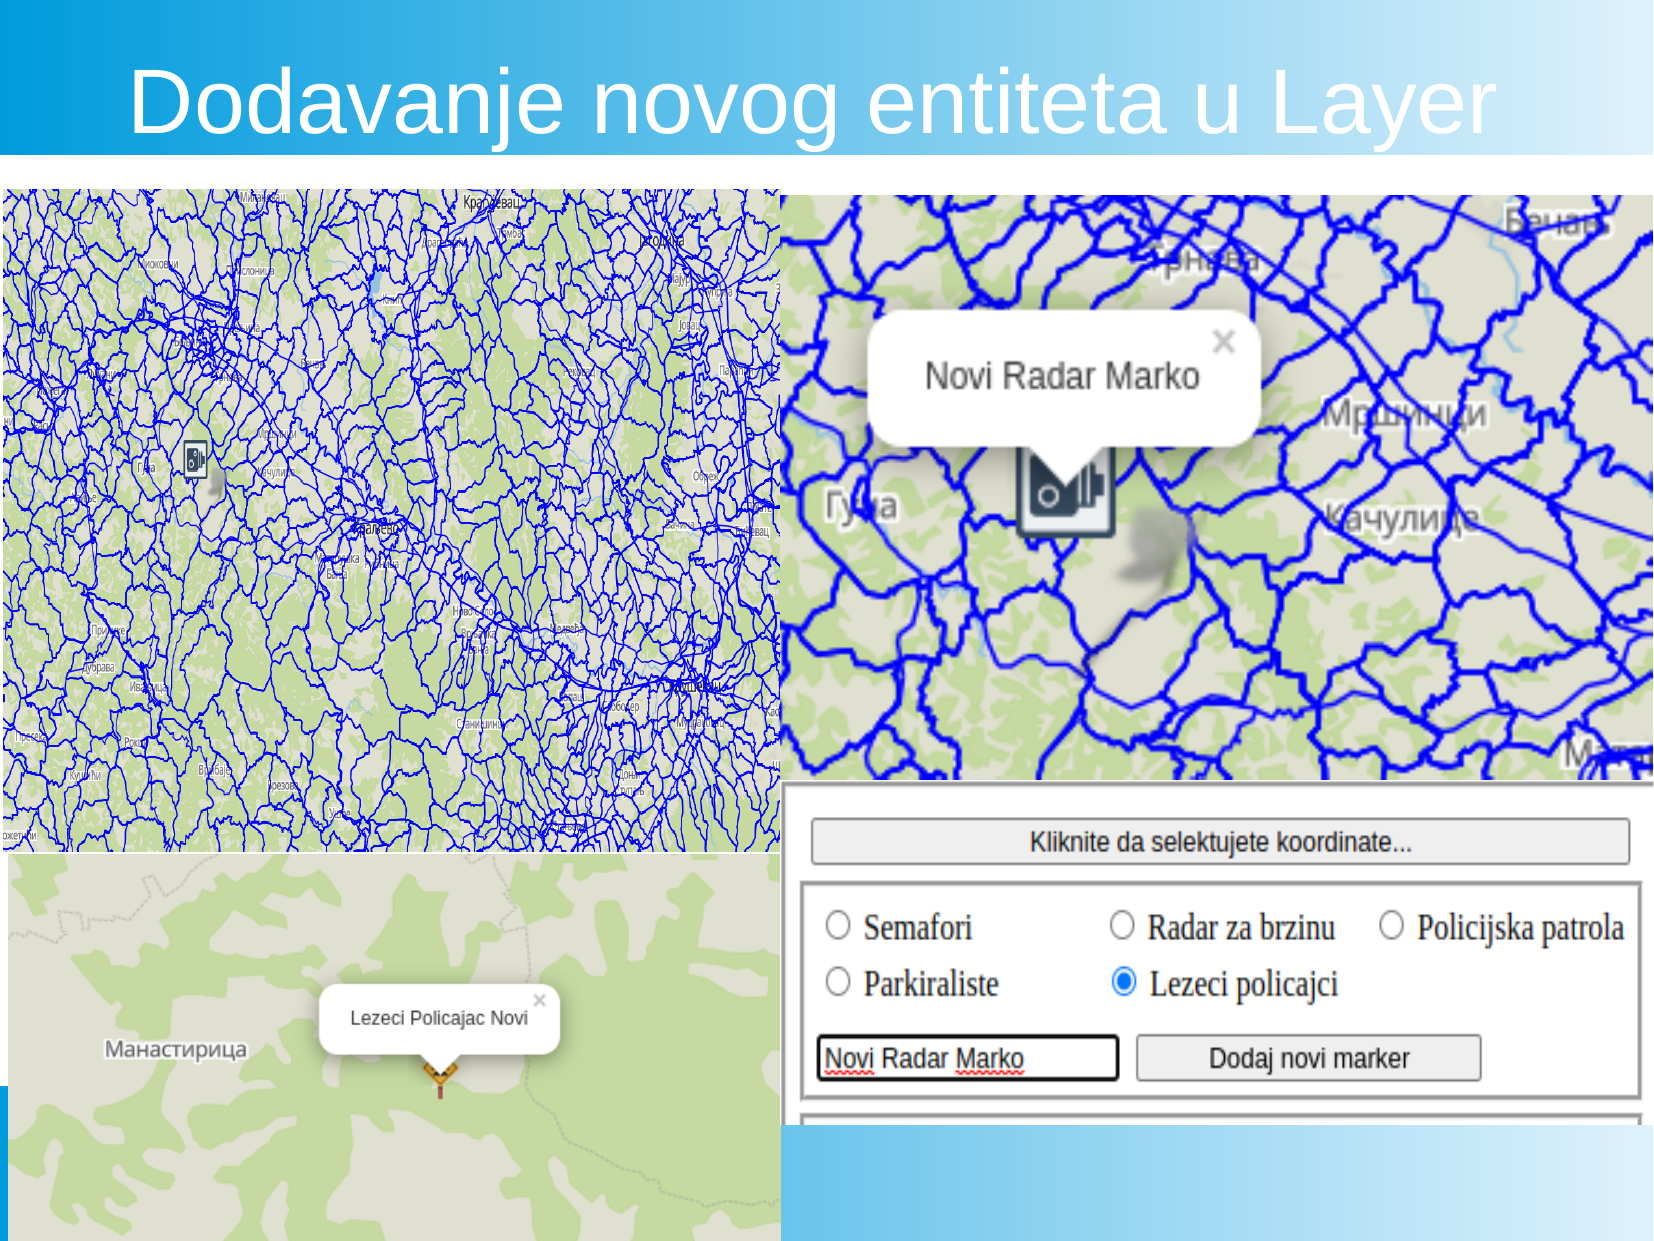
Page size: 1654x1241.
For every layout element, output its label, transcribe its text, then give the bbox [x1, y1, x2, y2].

picture [3, 189, 1654, 1241]
title Dodavanje novog entiteta u Layer [82, 49, 1571, 155]
